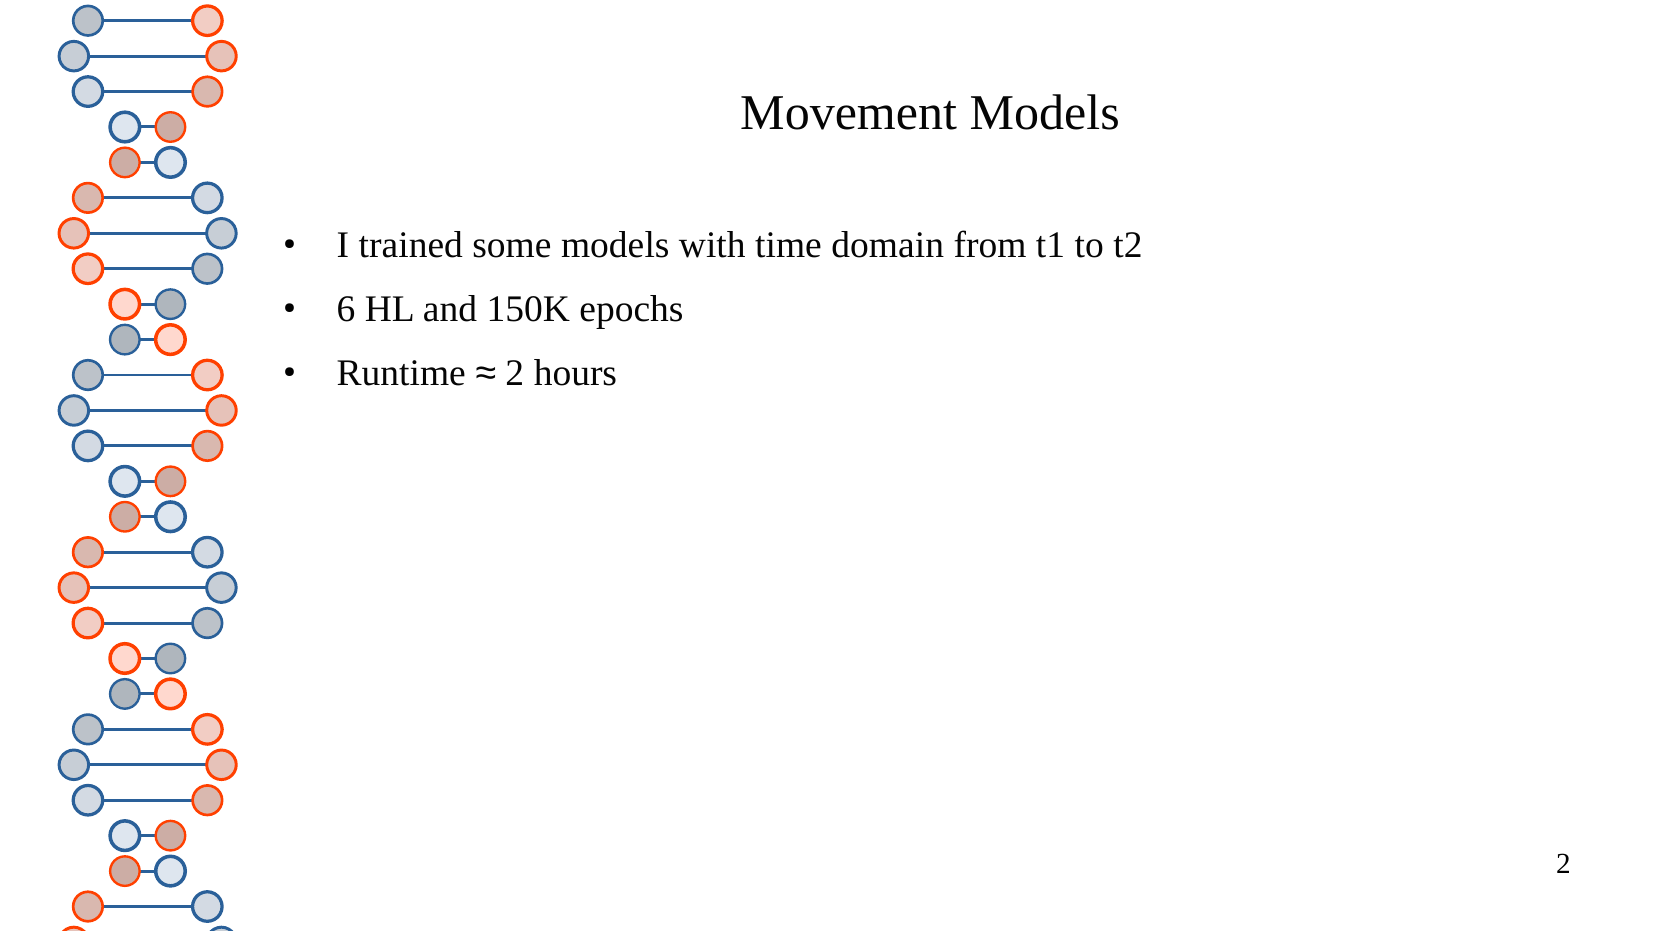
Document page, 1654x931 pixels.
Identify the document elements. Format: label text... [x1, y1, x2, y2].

list I trained some models with time domain from t1 to t2 6 HL and 150K epochs Runtime ≈ 2 hours [265, 224, 1595, 764]
title Movement Models [265, 35, 1595, 189]
